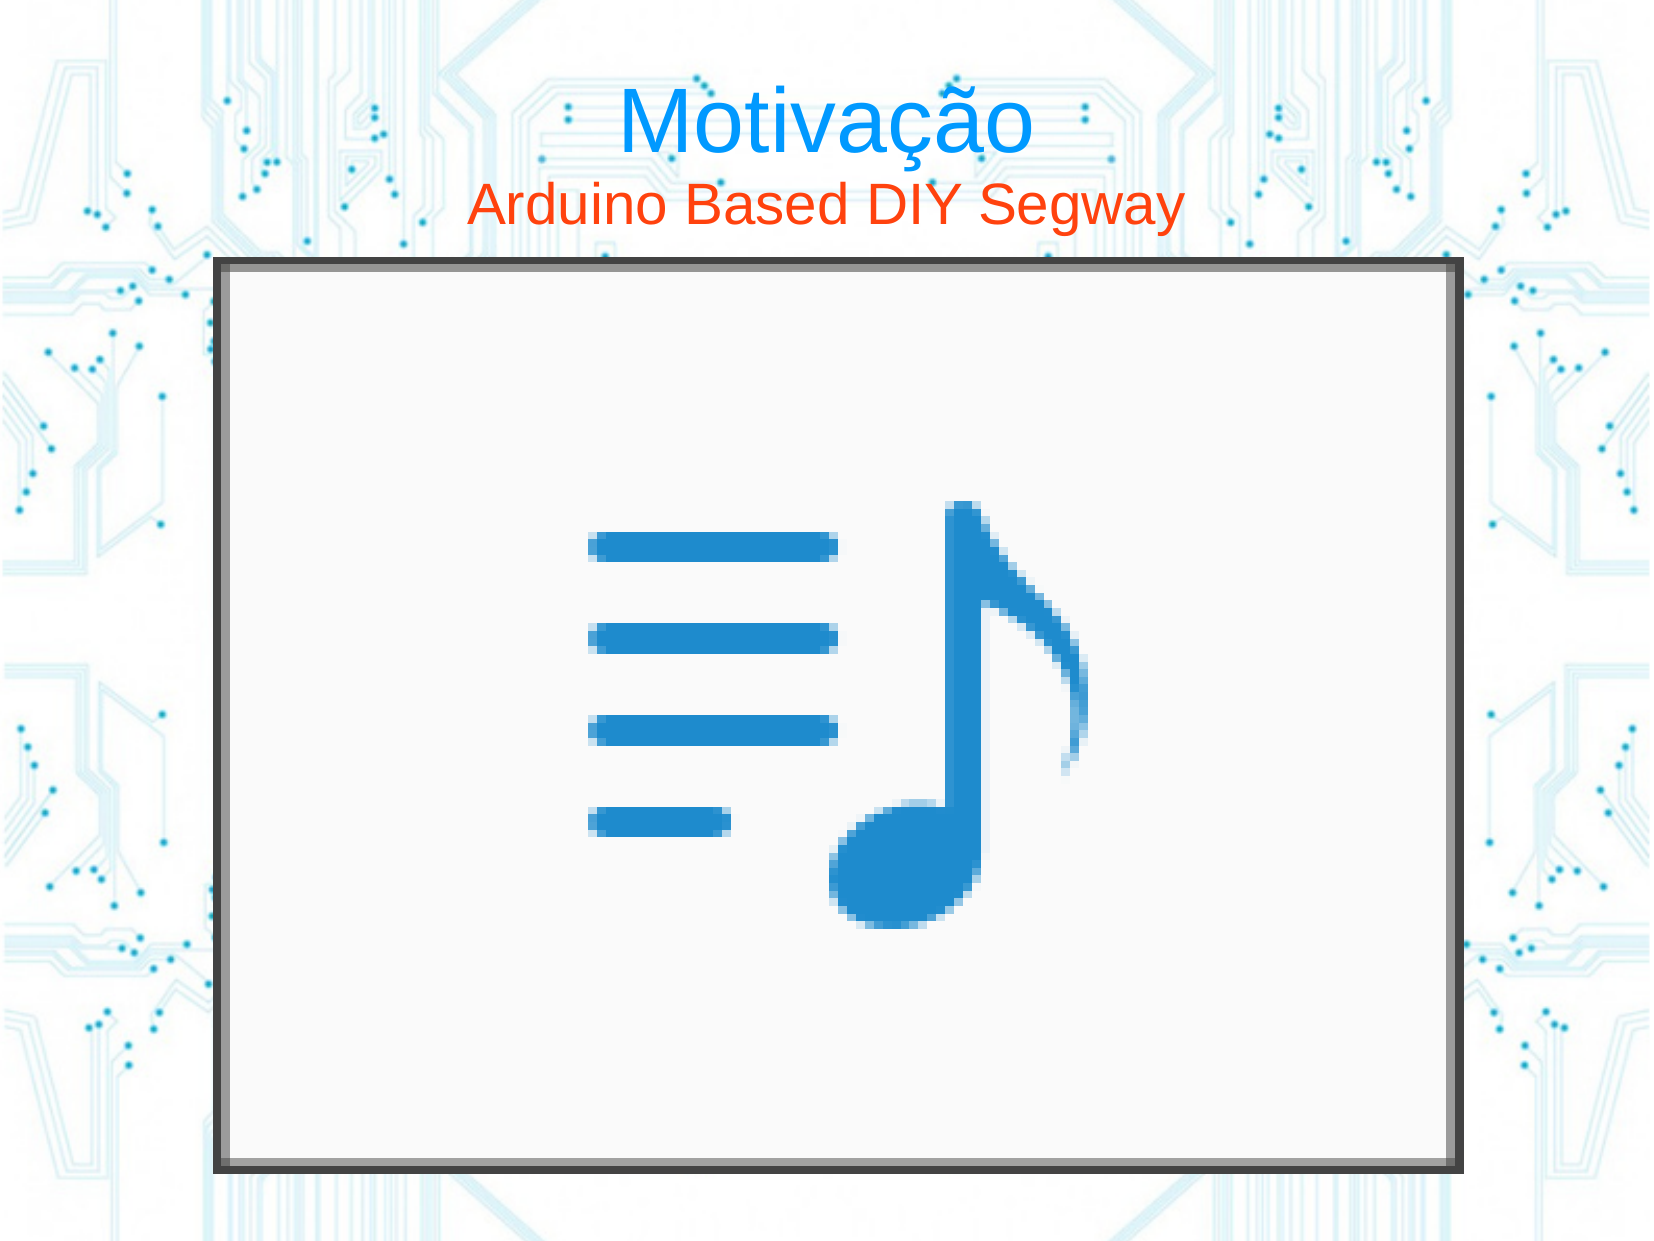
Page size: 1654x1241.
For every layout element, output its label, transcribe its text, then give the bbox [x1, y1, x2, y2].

text_box [212, 256, 1465, 1175]
picture [0, 0, 1654, 1241]
title Motivação Arduino Based DIY Segway [82, 49, 1571, 257]
